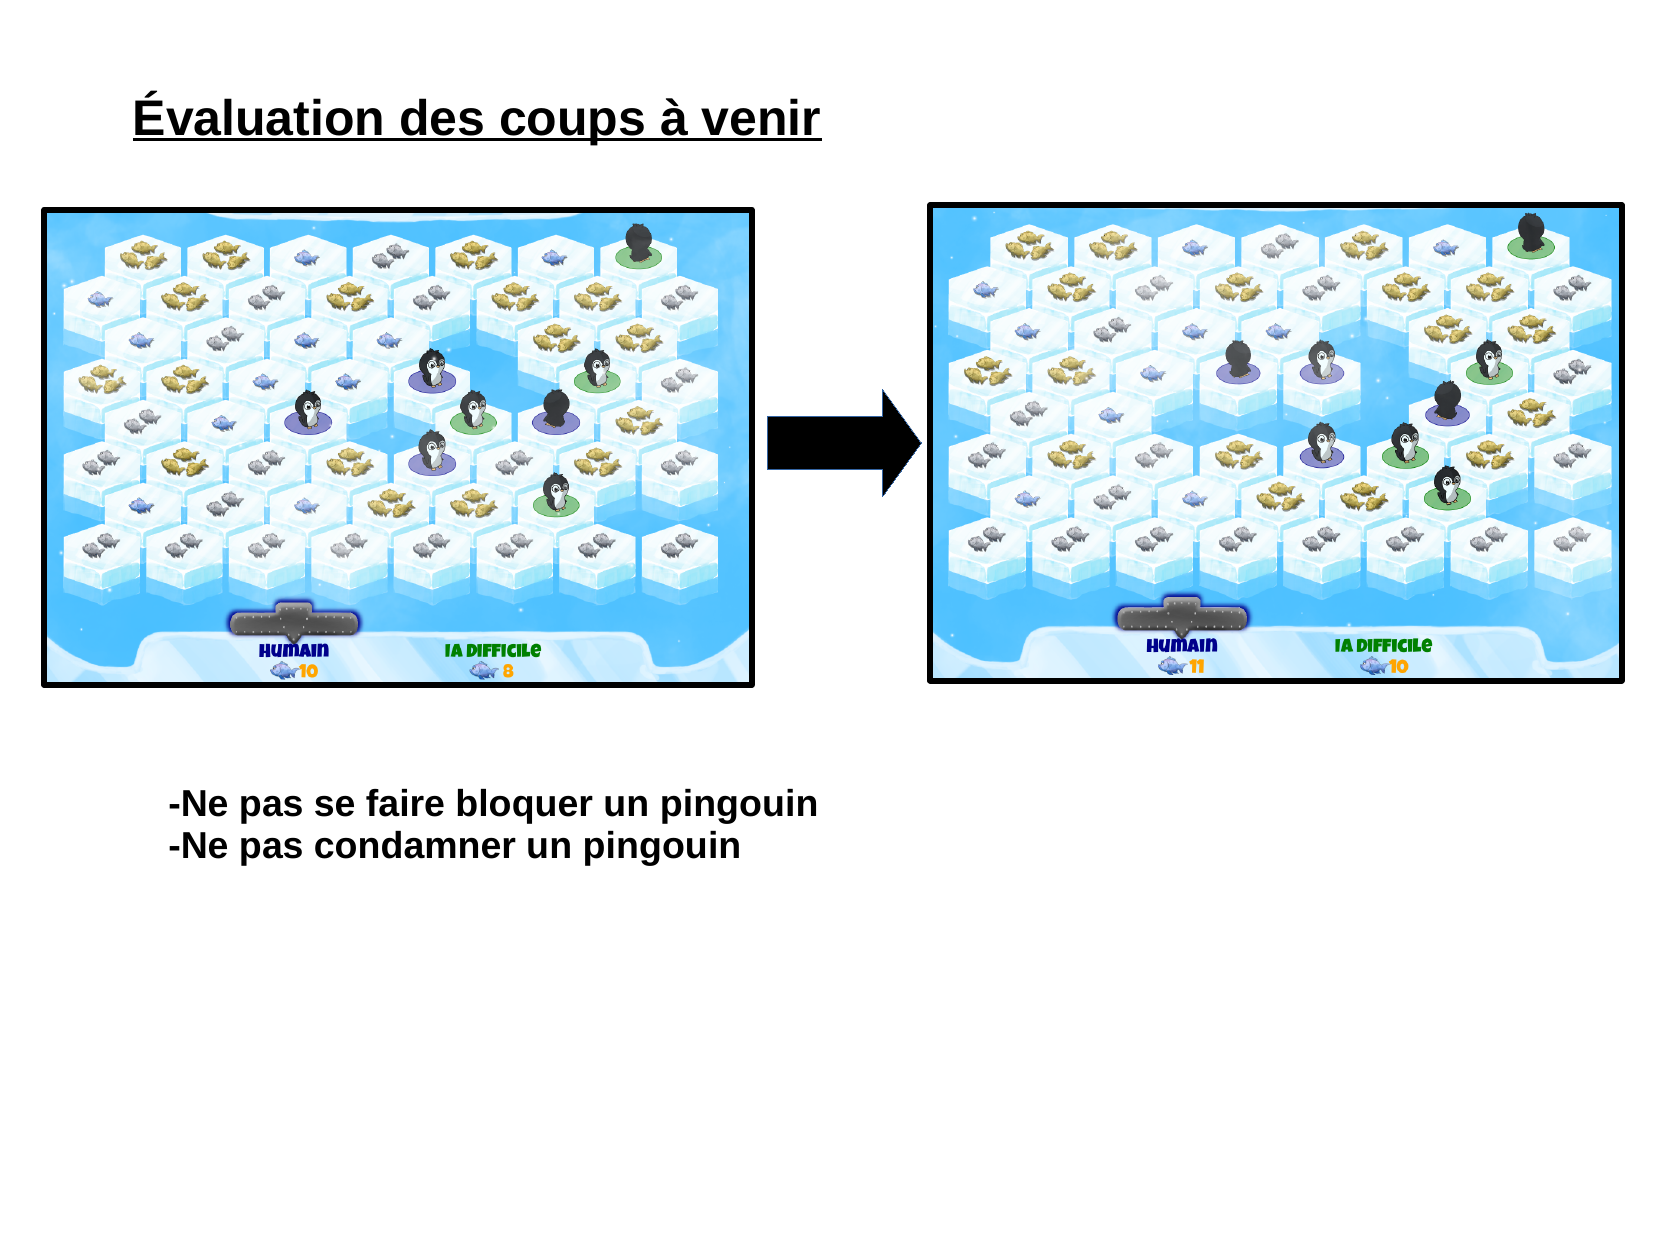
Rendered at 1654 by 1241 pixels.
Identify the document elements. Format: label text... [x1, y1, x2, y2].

picture [933, 208, 1619, 678]
text_box [767, 389, 922, 497]
text_box -Ne pas se faire bloquer un pingouin -Ne pas condamner un pingouin [153, 775, 922, 875]
text_box Évaluation des coups à venir [118, 82, 886, 209]
picture [47, 212, 749, 682]
